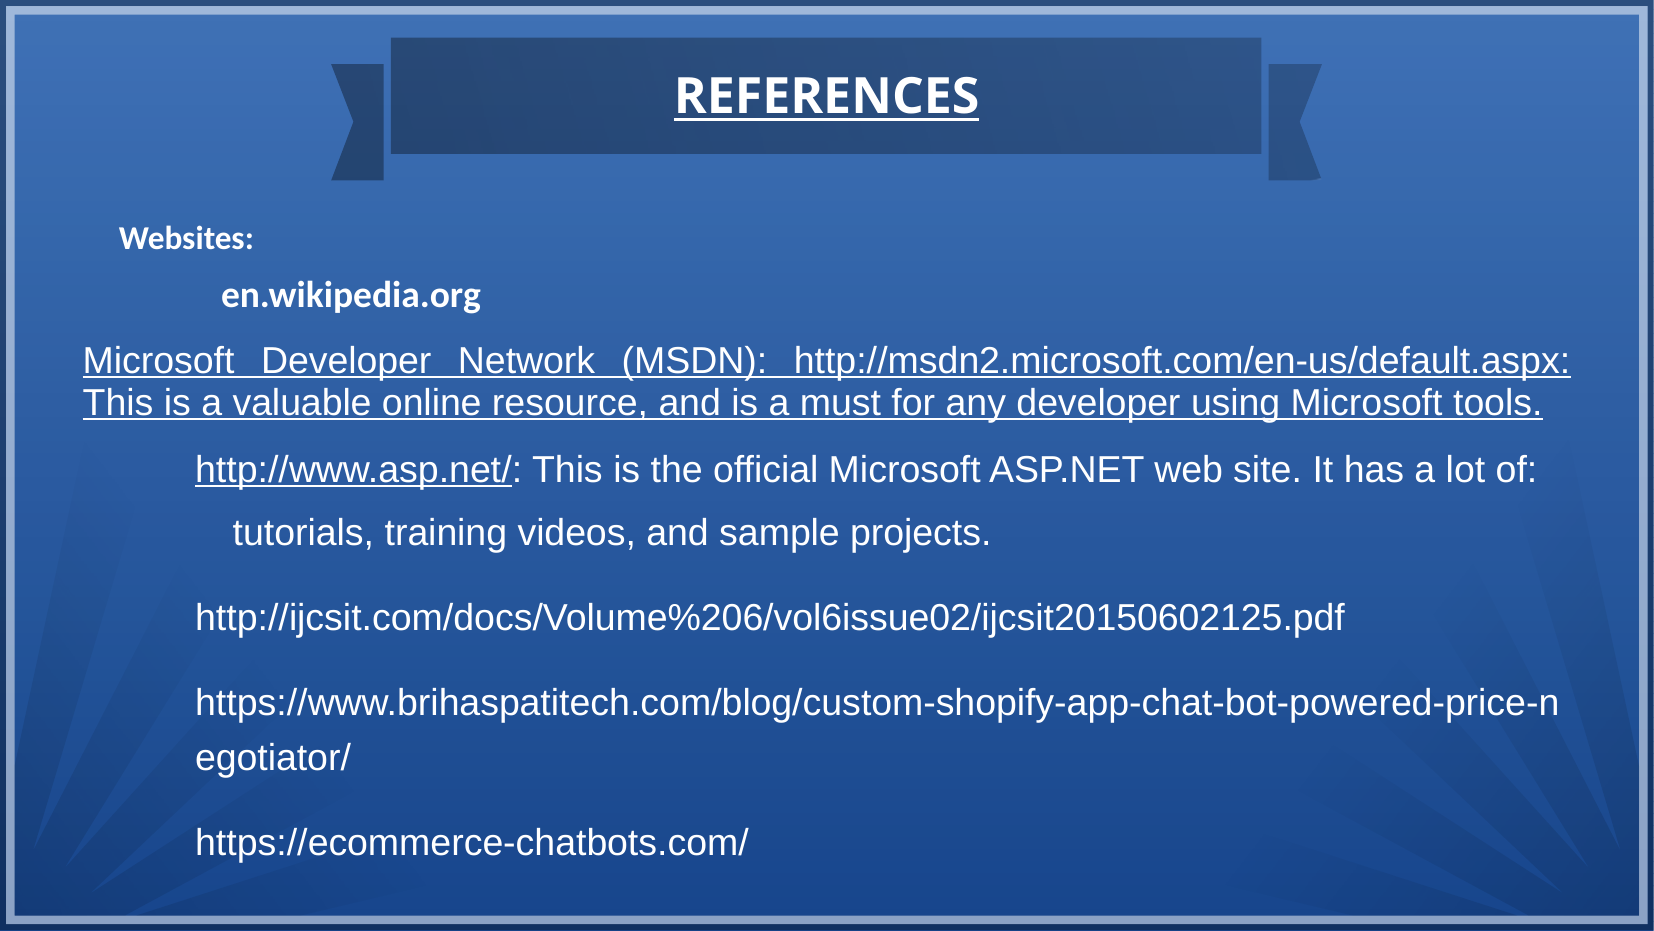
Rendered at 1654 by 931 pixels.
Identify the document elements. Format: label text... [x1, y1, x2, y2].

list Websites: en.wikipedia.org Microsoft Developer Network (MSDN): http://msdn2.microsoft.com/en-us/default.aspx: This is a valuable online resource, and is a must for any developer using Microsoft tools. http://www.asp.net/: This is the official Microsoft ASP.NET web site. It has a lot of: tutorials, training videos, and sample projects. http://ijcsit.com/docs/Volume%206/vol6issue02/ijcsit20150602125.pdf https://www.brihaspatitech.com/blog/custom-shopify-app-chat-bot-powered-price-negotiator/ https://ecommerce-chatbots.com/ [82, 224, 1571, 848]
title REFERENCES [389, 35, 1264, 154]
